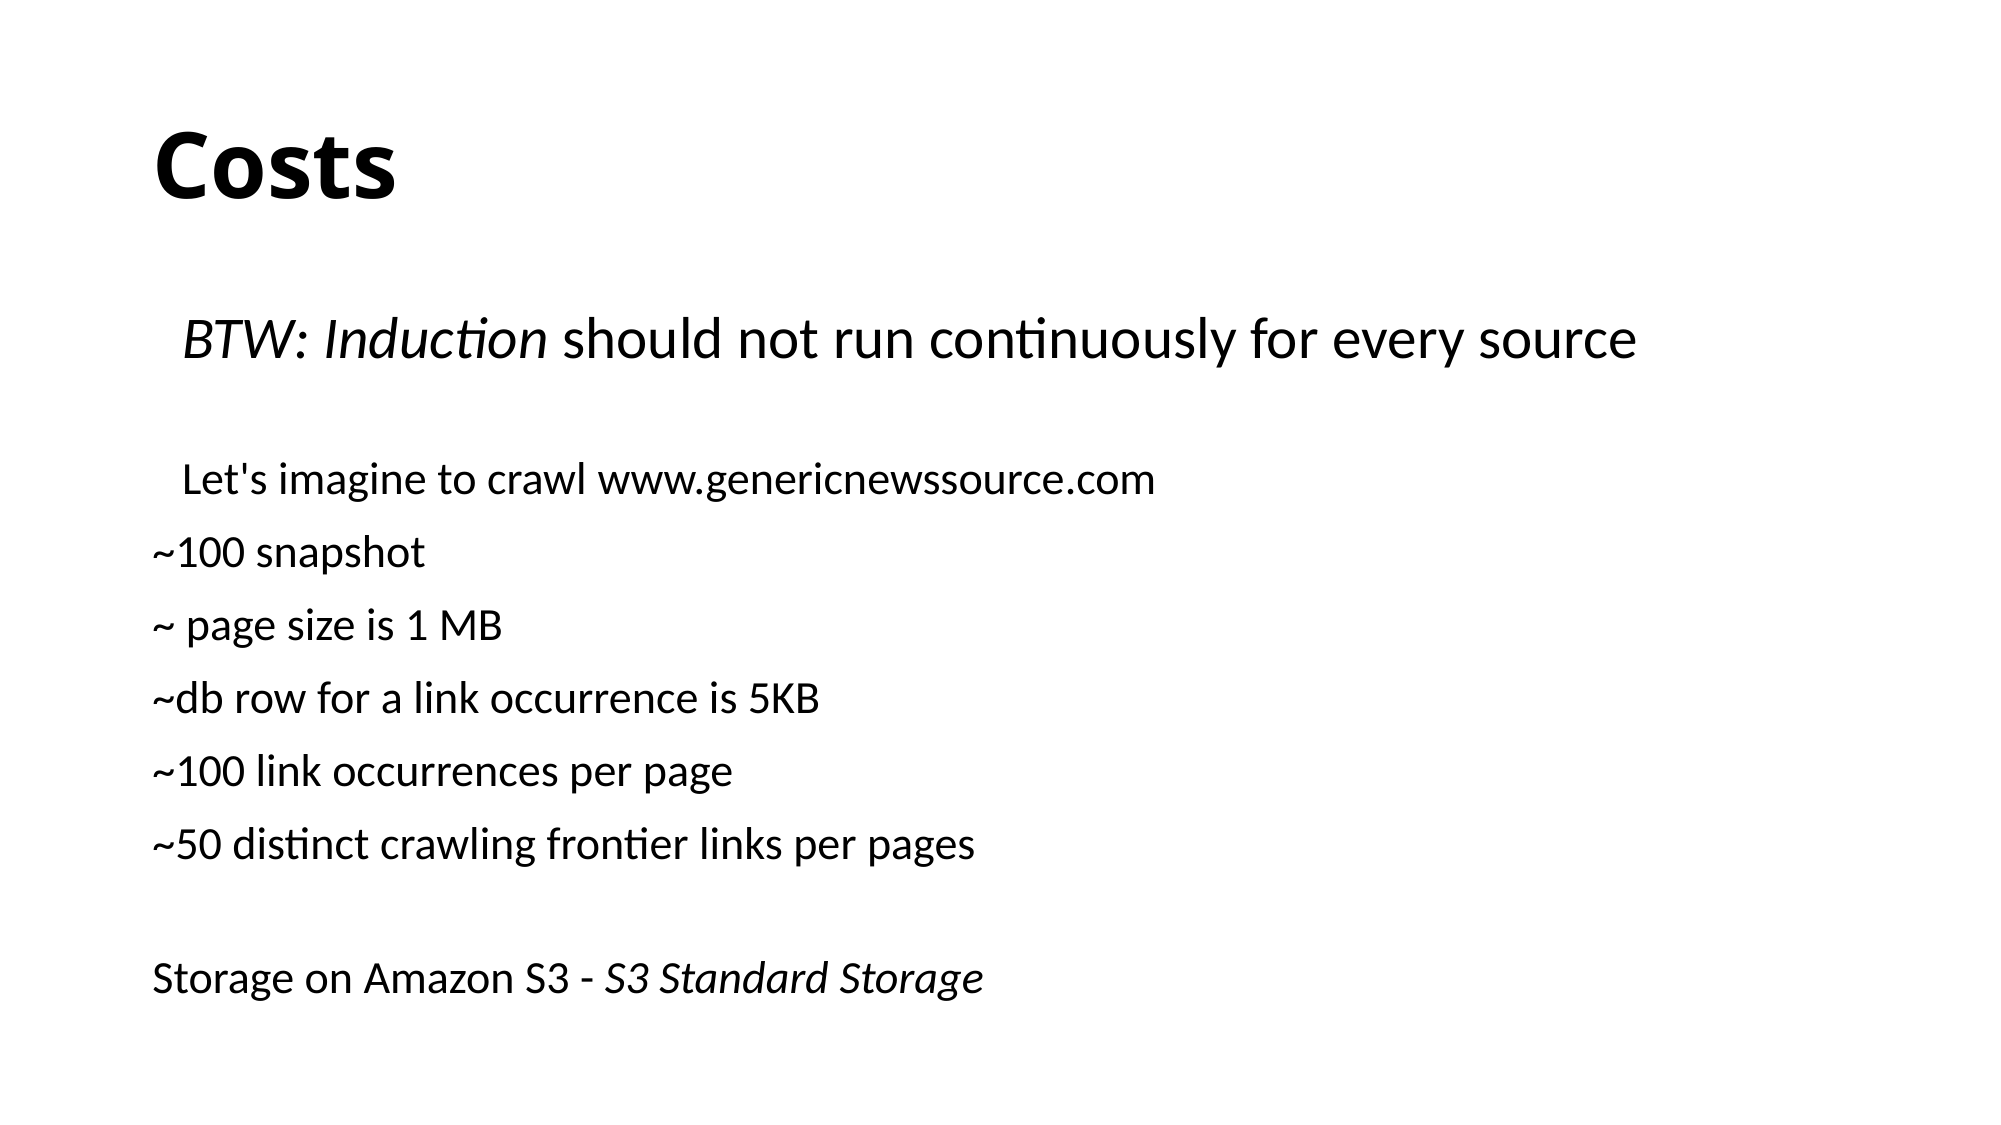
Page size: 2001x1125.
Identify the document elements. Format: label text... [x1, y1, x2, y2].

list BTW: Induction should not run continuously for every source Let's imagine to crawl www.genericnewssource.com ~100 snapshot ~ page size is 1 MB ~db row for a link occurrence is 5KB ~100 link occurrences per page ~50 distinct crawling frontier links per pages Storage on Amazon S3 - S3 Standard Storage [137, 299, 1863, 1014]
title Costs [137, 59, 1863, 278]
